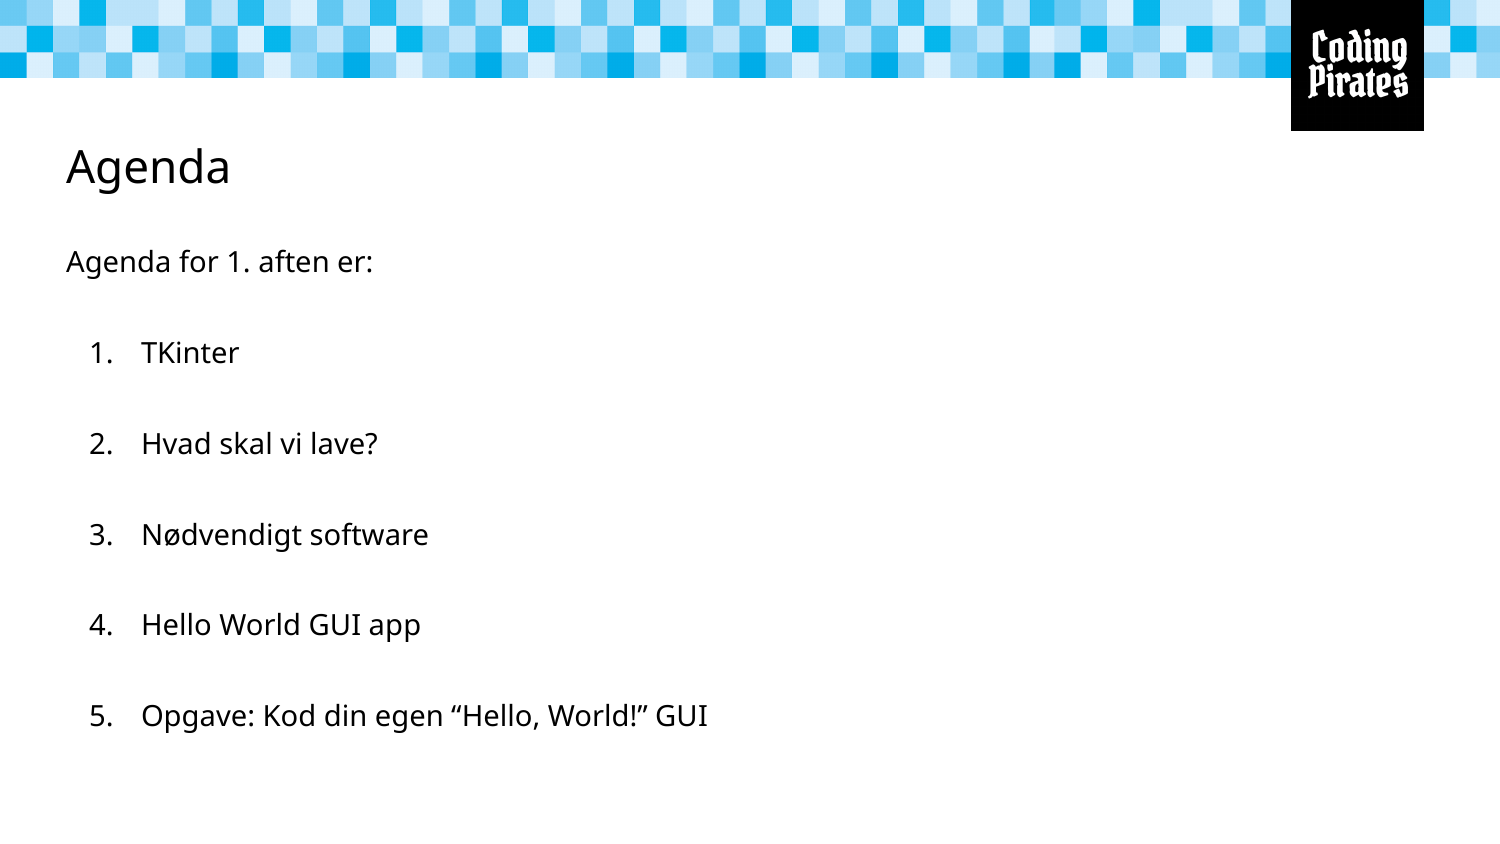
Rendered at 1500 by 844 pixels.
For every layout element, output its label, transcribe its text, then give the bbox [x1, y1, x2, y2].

title Agenda [51, 123, 1223, 193]
list Agenda for 1. aften er: TKinter Hvad skal vi lave? Nødvendigt software Hello World GUI app Opgave: Kod din egen “Hello, World!” GUI [51, 193, 1449, 800]
picture [0, 0, 1056, 78]
picture [1291, 0, 1424, 131]
